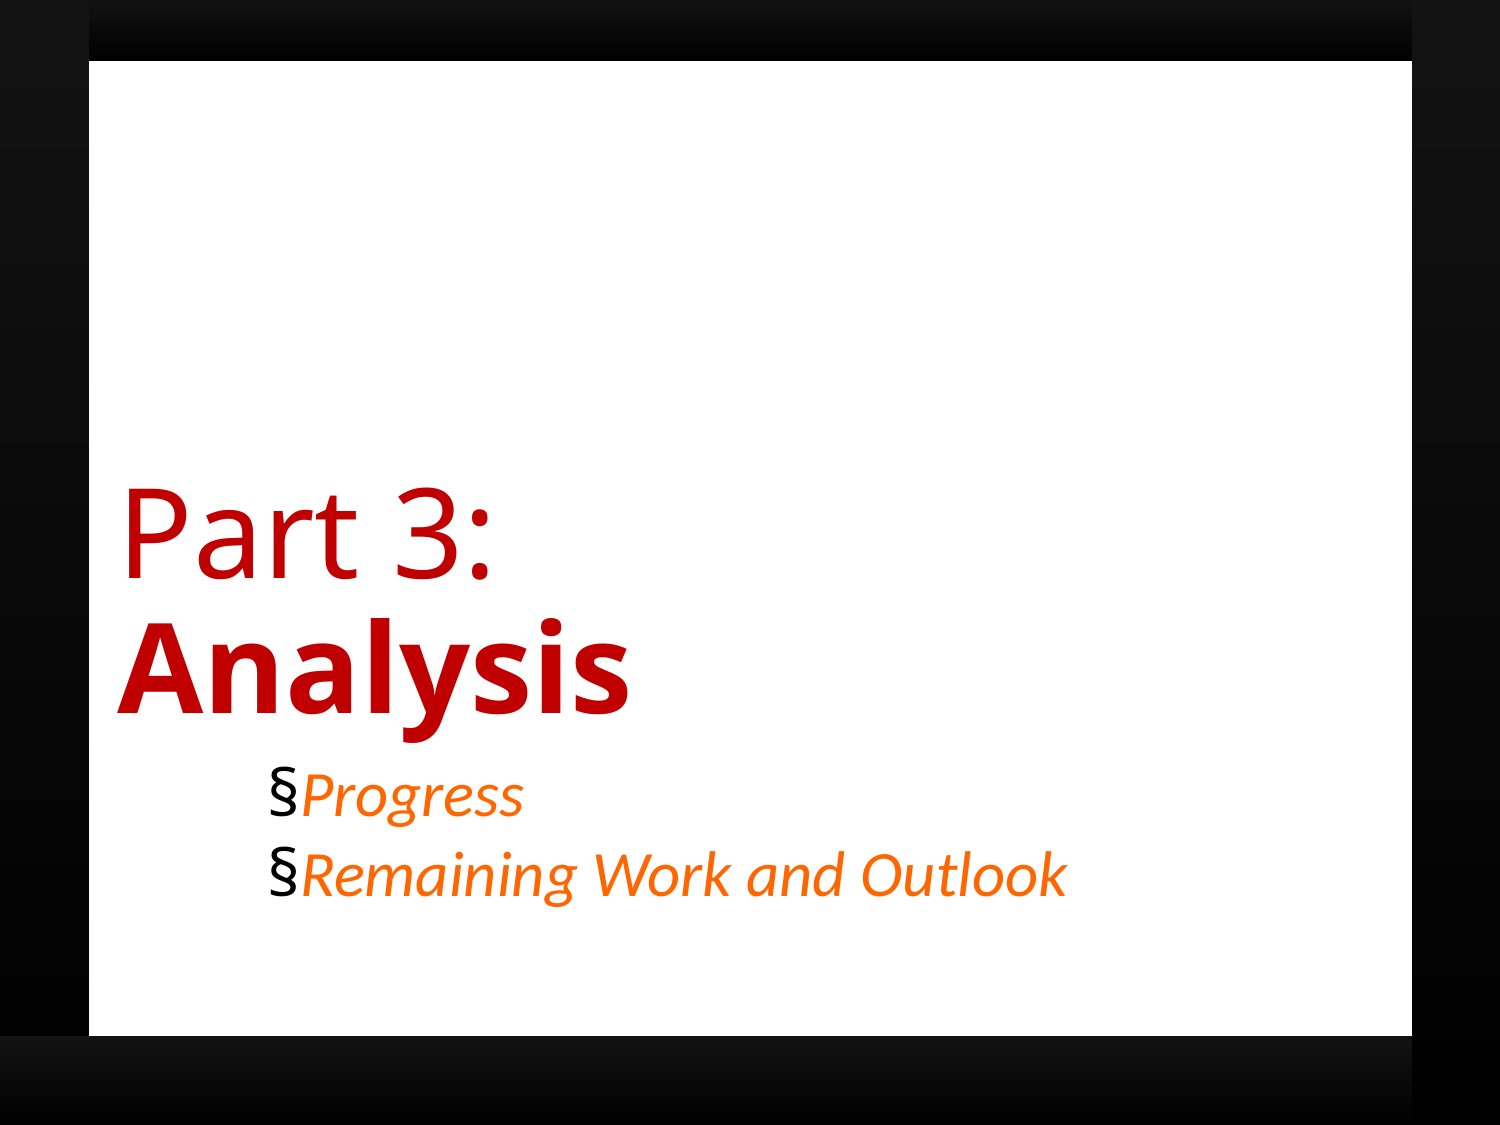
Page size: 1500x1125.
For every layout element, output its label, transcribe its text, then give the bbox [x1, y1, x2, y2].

list Progress Remaining Work and Outlook [102, 752, 1397, 999]
title Part 3: Analysis [102, 280, 1397, 749]
